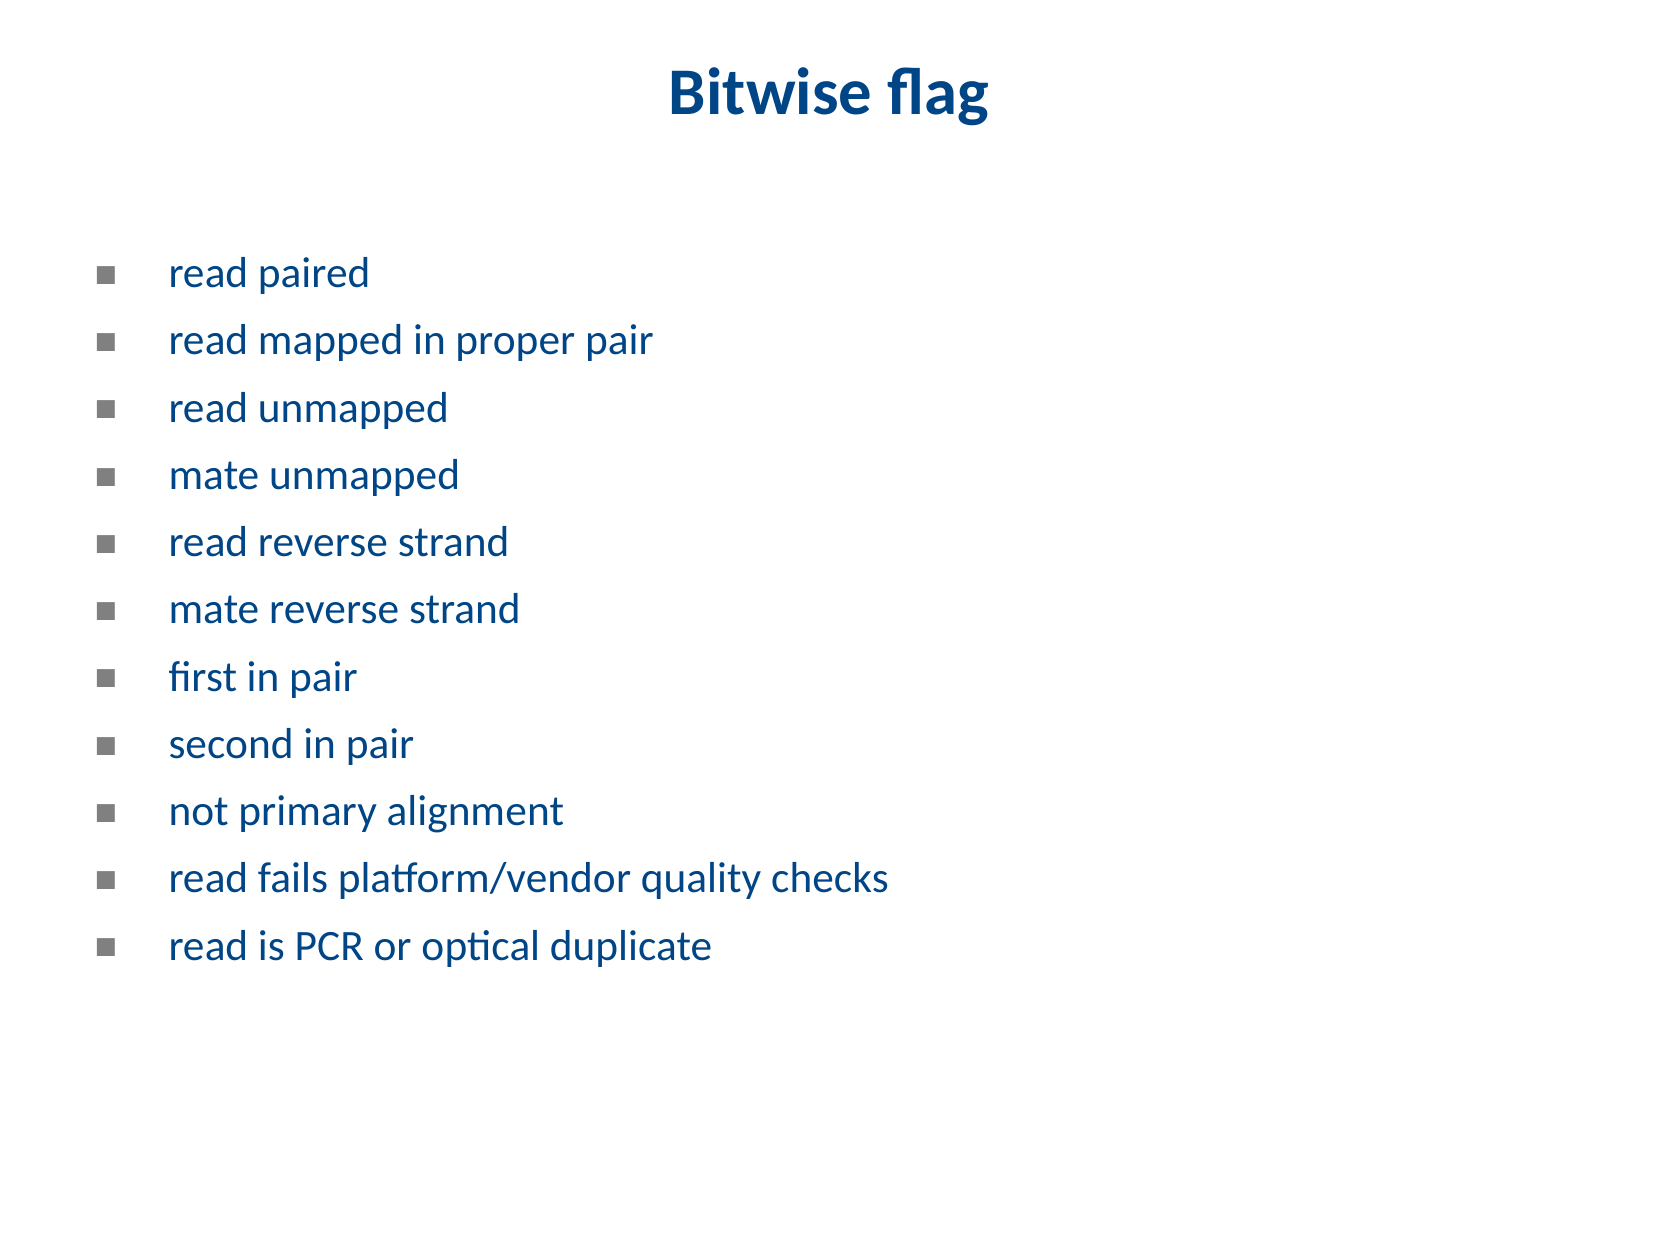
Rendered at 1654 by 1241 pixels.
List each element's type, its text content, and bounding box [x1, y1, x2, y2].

list read paired read mapped in proper pair read unmapped mate unmapped read reverse strand mate reverse strand first in pair second in pair not primary alignment read fails platform/vendor quality checks read is PCR or optical duplicate [82, 255, 1571, 975]
title Bitwise flag [85, 18, 1574, 177]
